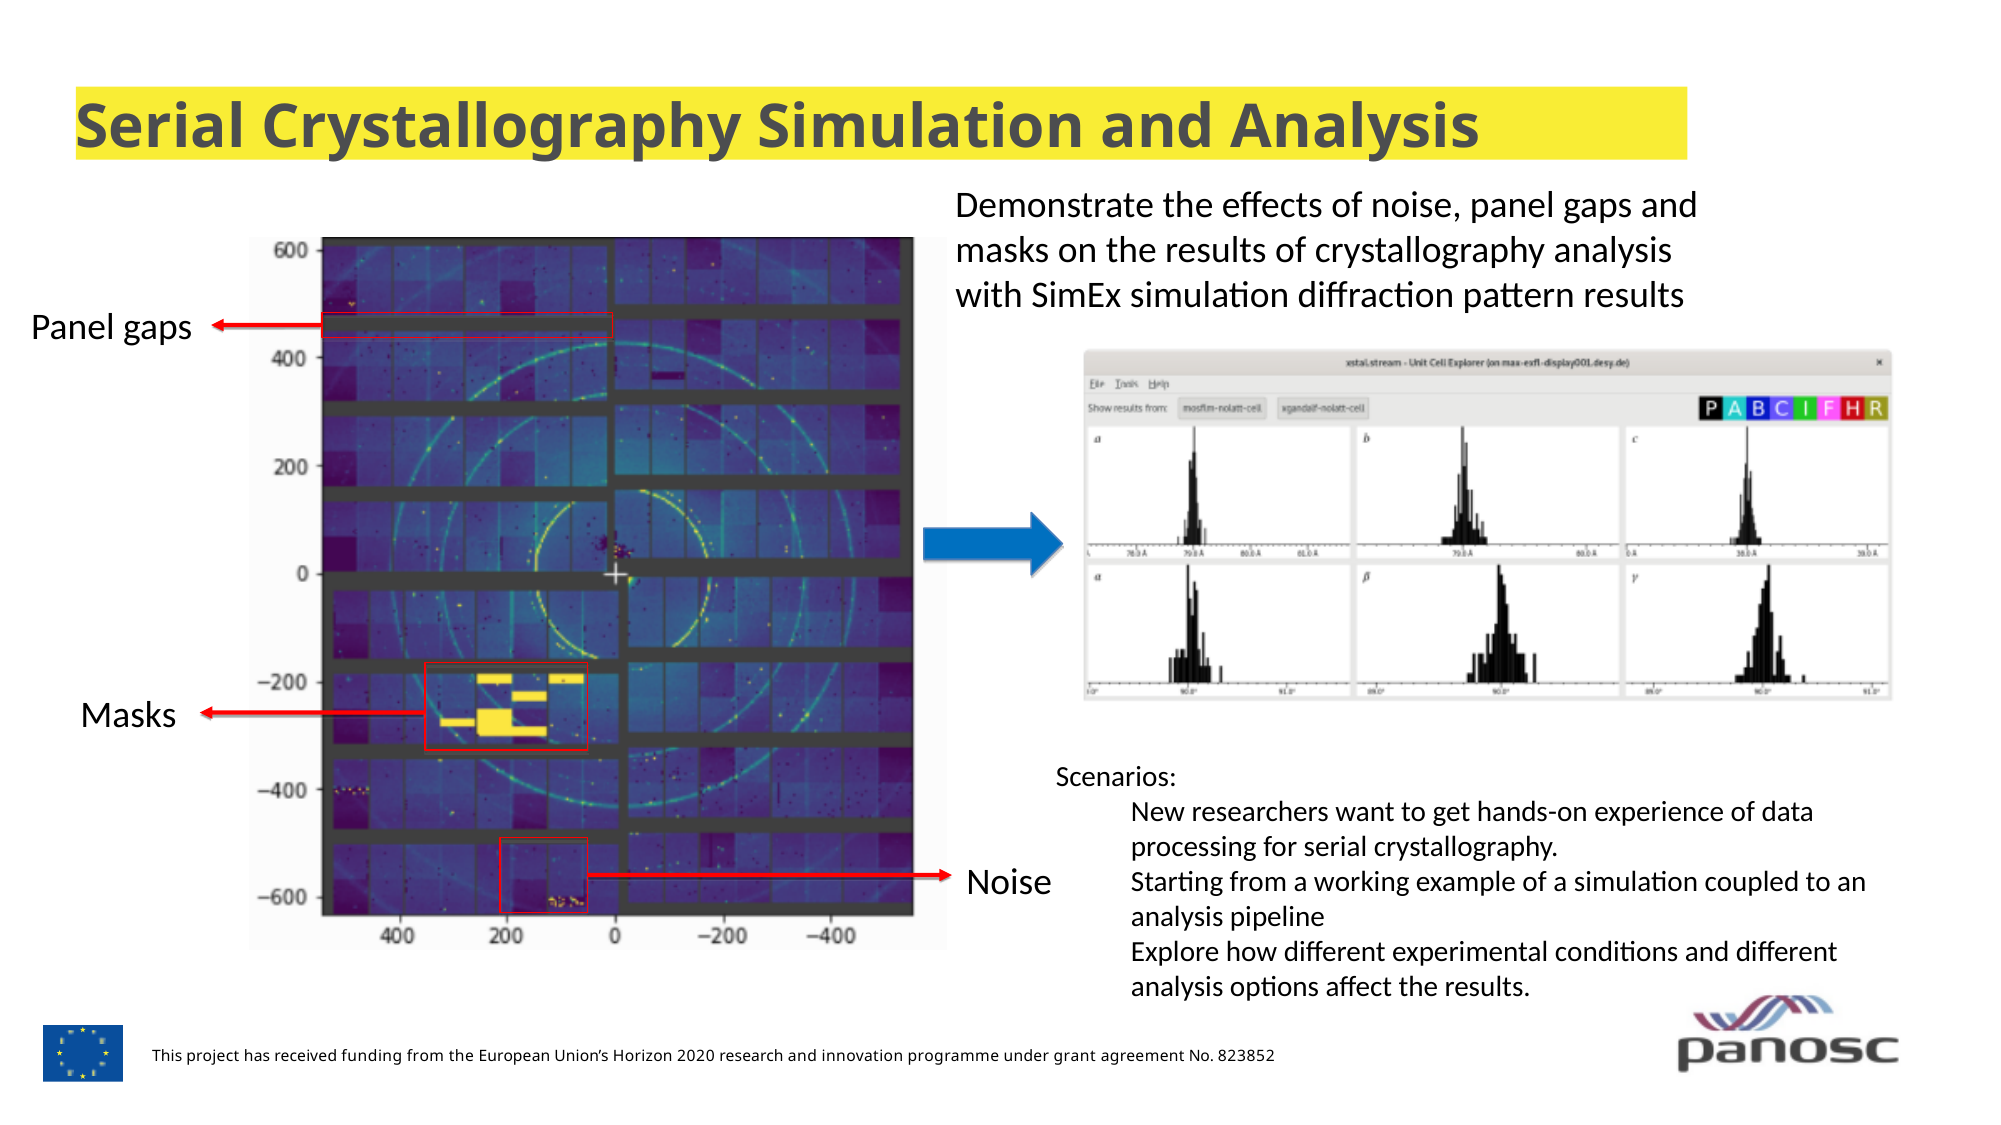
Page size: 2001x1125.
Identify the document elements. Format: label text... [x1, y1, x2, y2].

picture [501, 842, 587, 912]
picture [323, 317, 612, 337]
picture [426, 667, 587, 749]
picture [1, 237, 1999, 1125]
picture [1074, 334, 1912, 713]
text_box Serial Crystallography Simulation and Analysis [75, 86, 1688, 160]
text_box Noise [951, 849, 1041, 910]
text_box Scenarios: New researchers want to get hands-on experience of data processing for serial crystallography. Starting from a working example of a simulation coupled to an analysis pipeline Explore how different experimental conditions and different analysis options affect the results. [1041, 749, 1948, 1010]
text_box Masks [65, 682, 212, 742]
text_box [923, 512, 1063, 575]
text_box Demonstrate the effects of noise, panel gaps and masks on the results of crystallography analysis with SimEx simulation diffraction pattern results [940, 172, 1720, 323]
text_box Panel gaps [16, 294, 231, 355]
